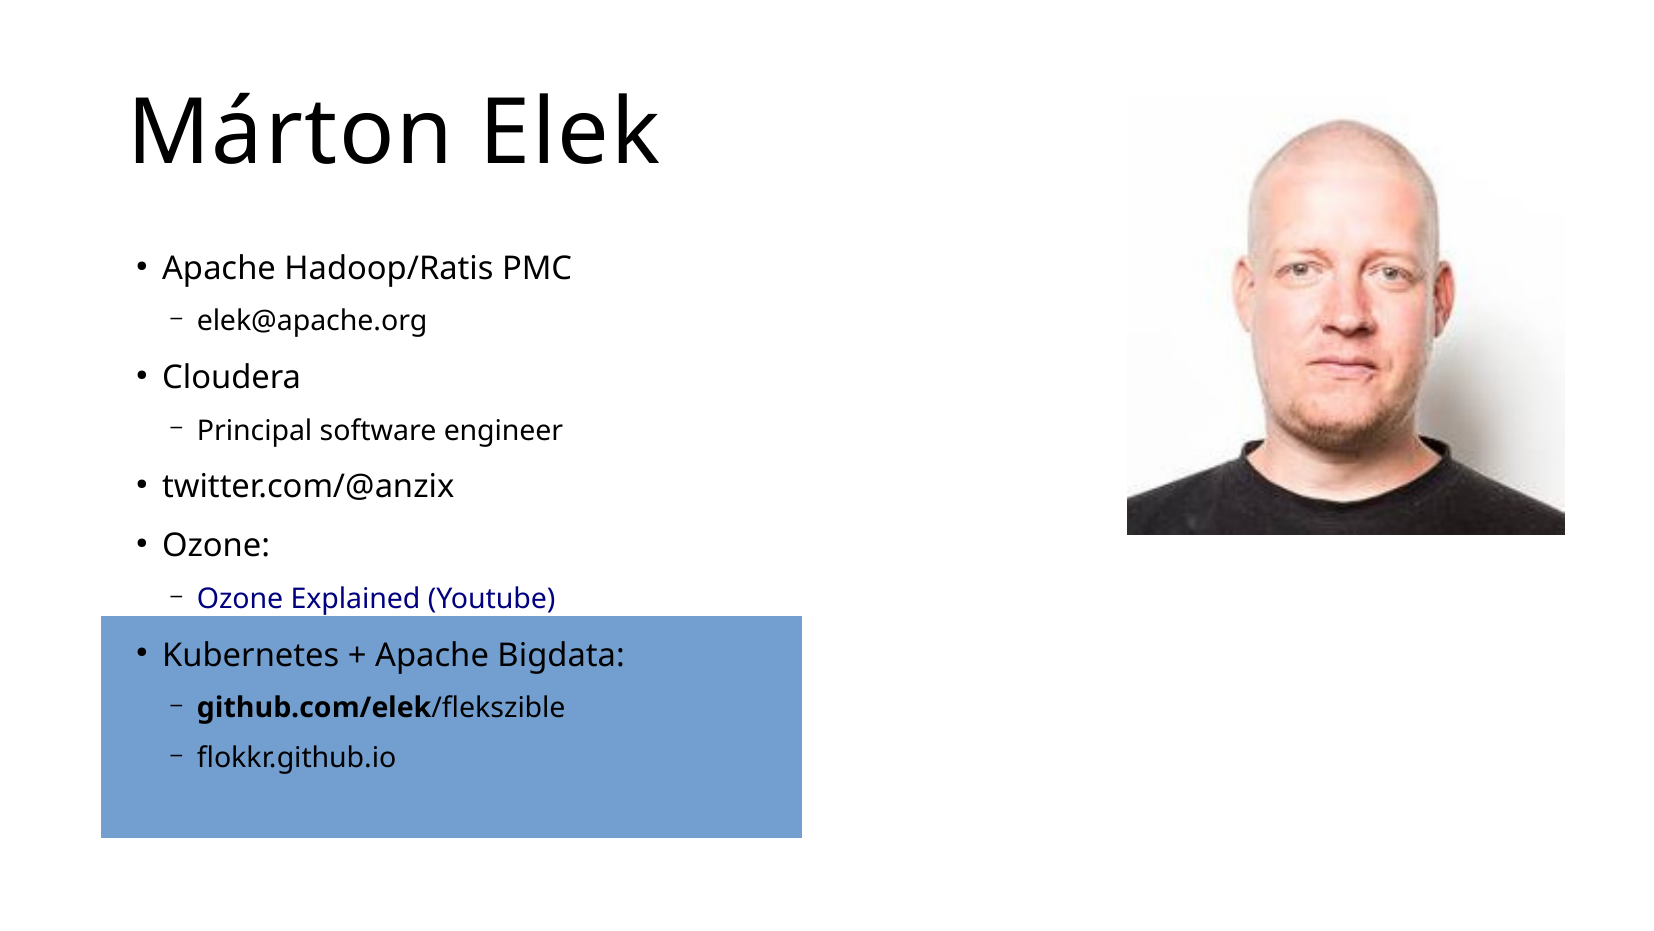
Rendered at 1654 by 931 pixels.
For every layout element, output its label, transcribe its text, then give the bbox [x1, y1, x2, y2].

title Márton Elek [127, 69, 1654, 187]
text_box [101, 616, 802, 838]
picture [1127, 97, 1565, 535]
list Apache Hadoop/Ratis PMC elek@apache.org Cloudera Principal software engineer twitter.com/@anzix Ozone: Ozone Explained (Youtube) Kubernetes + Apache Bigdata: github.com/elek/flekszible flokkr.github.io [127, 244, 1527, 784]
